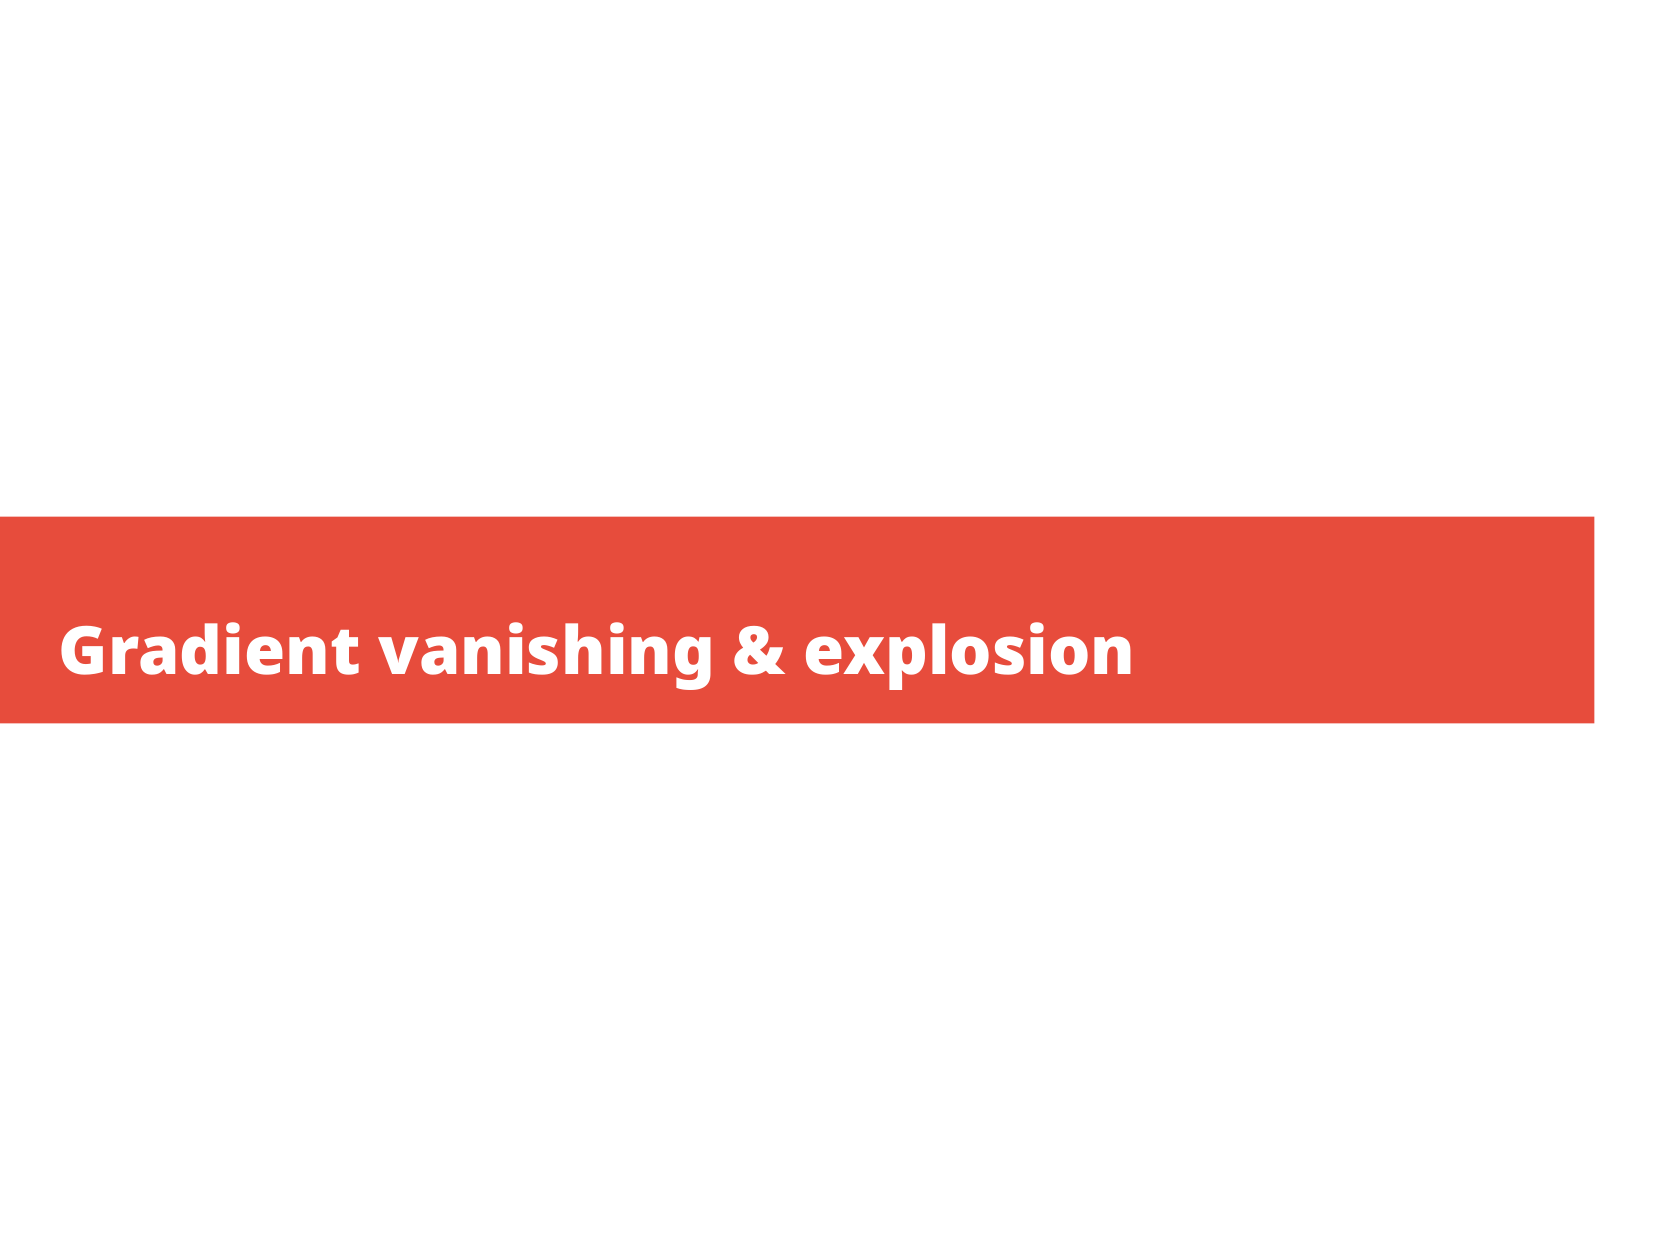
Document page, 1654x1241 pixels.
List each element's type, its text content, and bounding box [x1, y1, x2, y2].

title Gradient vanishing & explosion [59, 546, 1595, 694]
